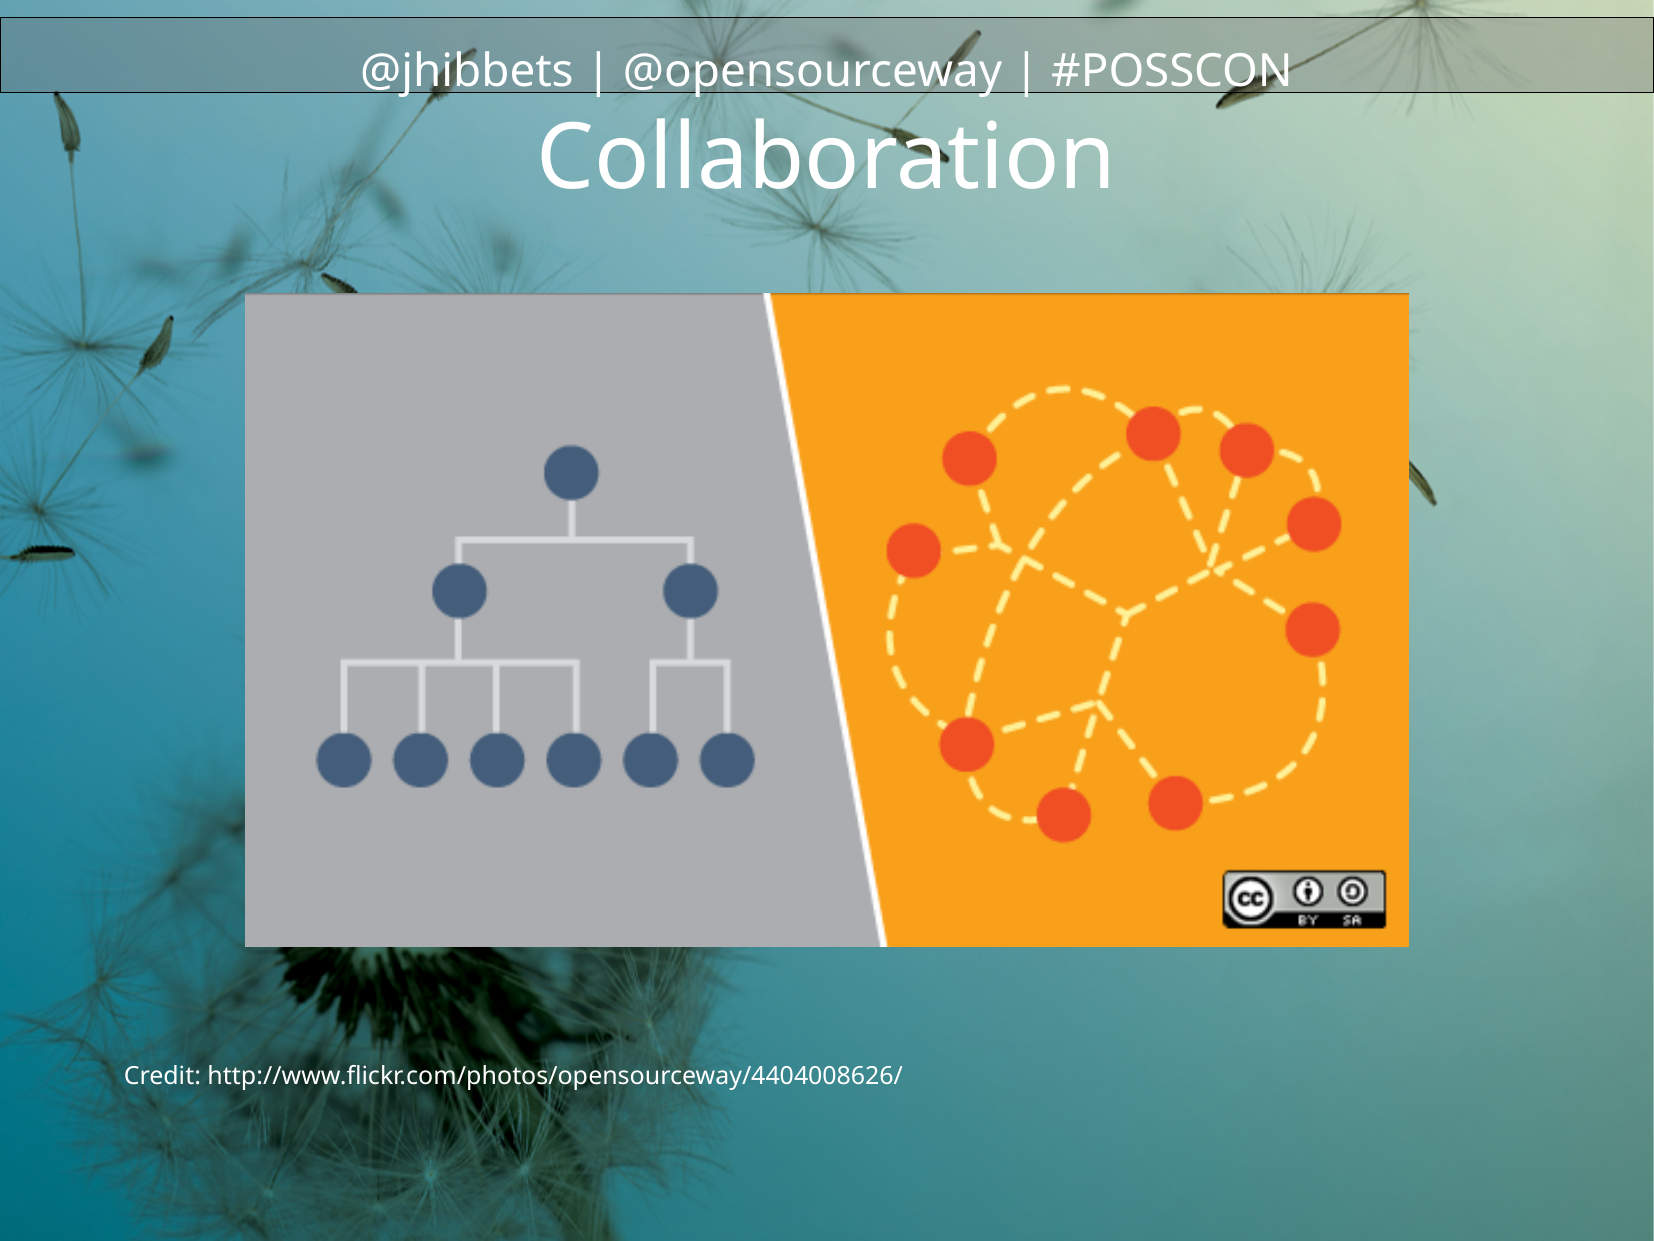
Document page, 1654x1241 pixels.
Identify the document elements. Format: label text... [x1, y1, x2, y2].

picture [0, 93, 1654, 1241]
text_box Credit: http://www.flickr.com/photos/opensourceway/4404008626/ [109, 1050, 933, 1091]
picture [0, 0, 1654, 17]
title Collaboration [82, 49, 1571, 257]
